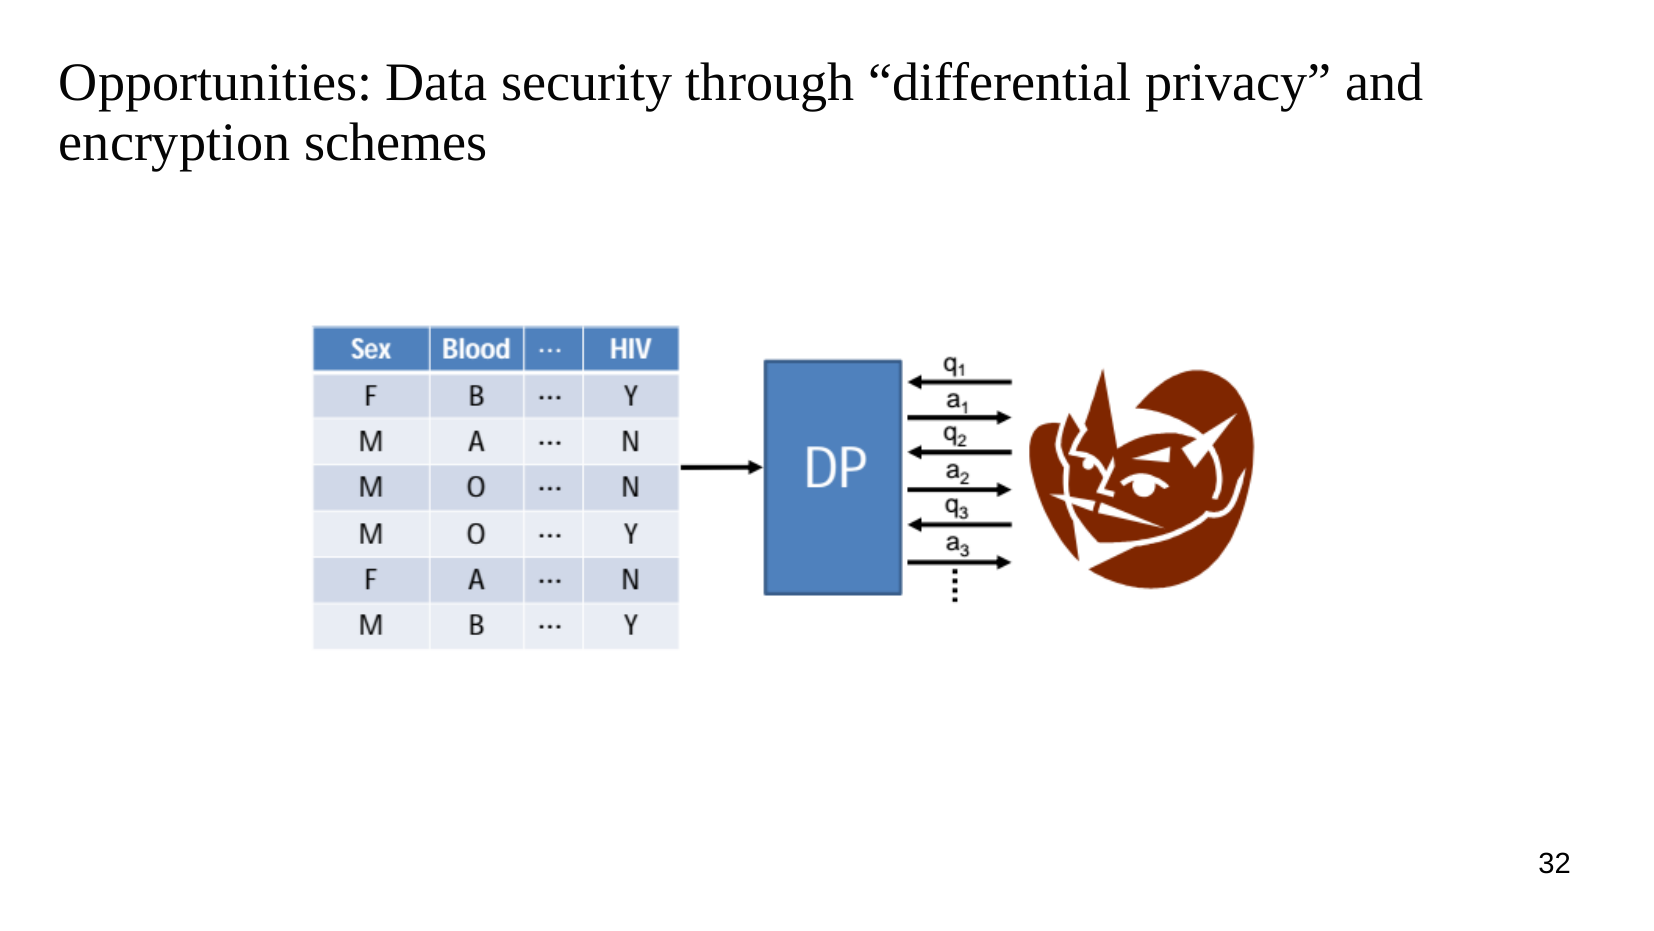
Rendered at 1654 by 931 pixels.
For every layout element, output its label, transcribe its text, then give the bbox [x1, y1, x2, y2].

title Opportunities: Data security through “differential privacy” and encryption schemes [59, 35, 1595, 189]
picture [306, 318, 1264, 657]
